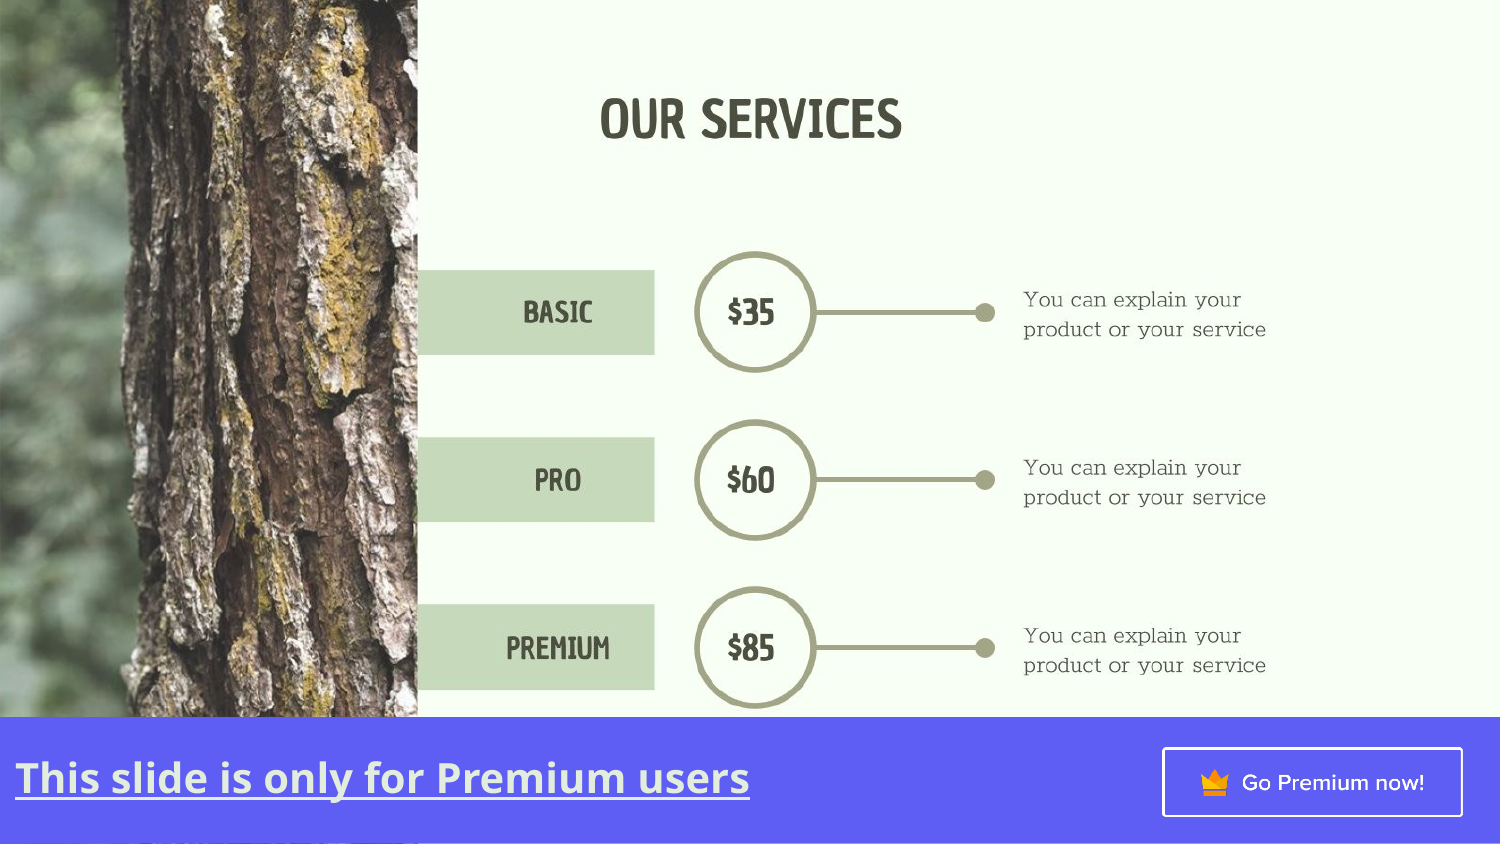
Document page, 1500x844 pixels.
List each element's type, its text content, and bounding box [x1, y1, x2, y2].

picture [1162, 747, 1463, 817]
text_box This slide is only for Premium users [0, 717, 1500, 844]
picture [0, 0, 1500, 717]
